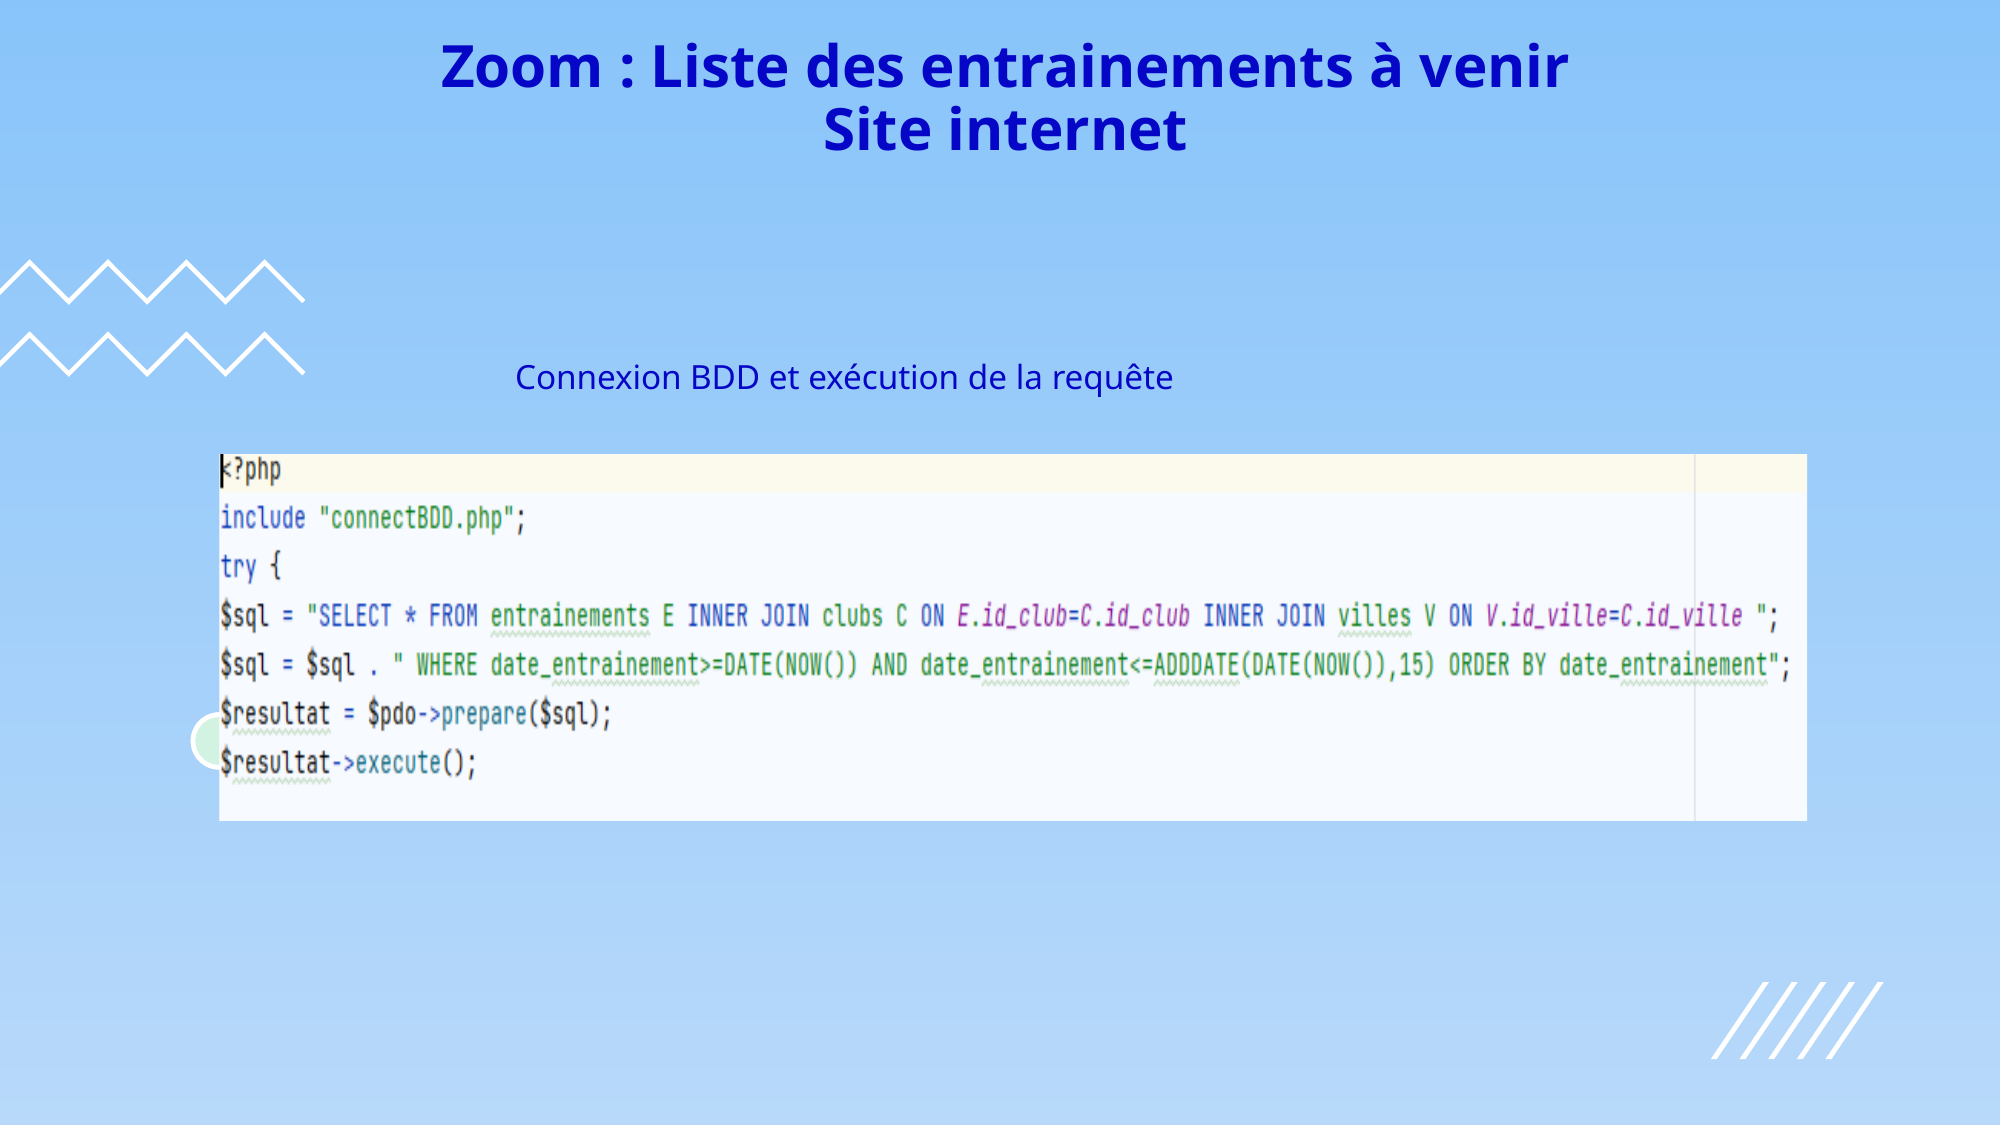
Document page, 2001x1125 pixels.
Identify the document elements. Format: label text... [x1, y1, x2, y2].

picture [219, 454, 1808, 821]
text_box [0, 0, 2000, 1125]
text_box Zoom : Liste des entrainements à venir Site internet [5, 0, 2000, 171]
text_box Connexion BDD et exécution de la requête [416, 327, 1275, 405]
